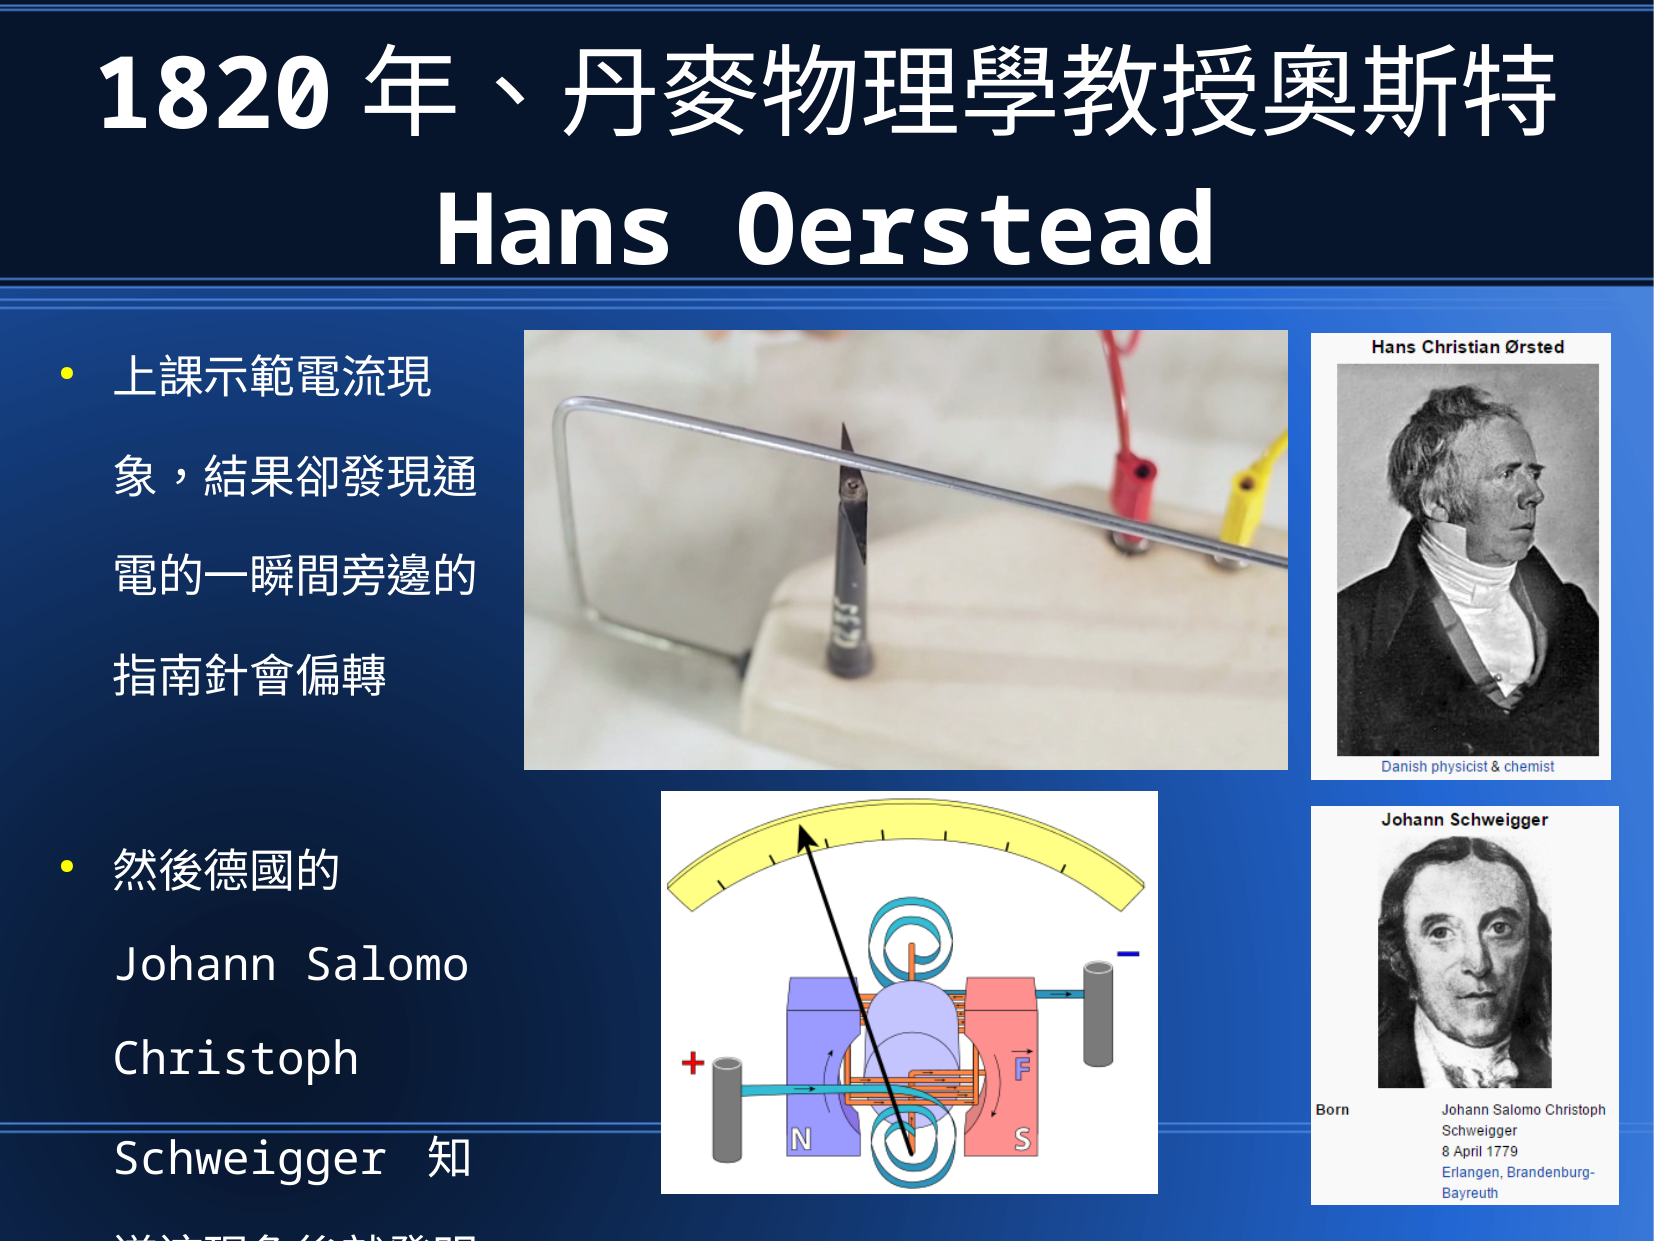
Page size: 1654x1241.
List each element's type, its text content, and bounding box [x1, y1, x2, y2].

list 上課示範電流現象，結果卻發現通電的一瞬間旁邊的指南針會偏轉 然後德國的Johann Salomo Christoph Schweigger 知道這現象後就發明了檢流計 [41, 307, 508, 1241]
title 1820年、丹麥物理學教授奧斯特 Hans Oerstead [82, 32, 1571, 274]
picture [0, 0, 1654, 1241]
